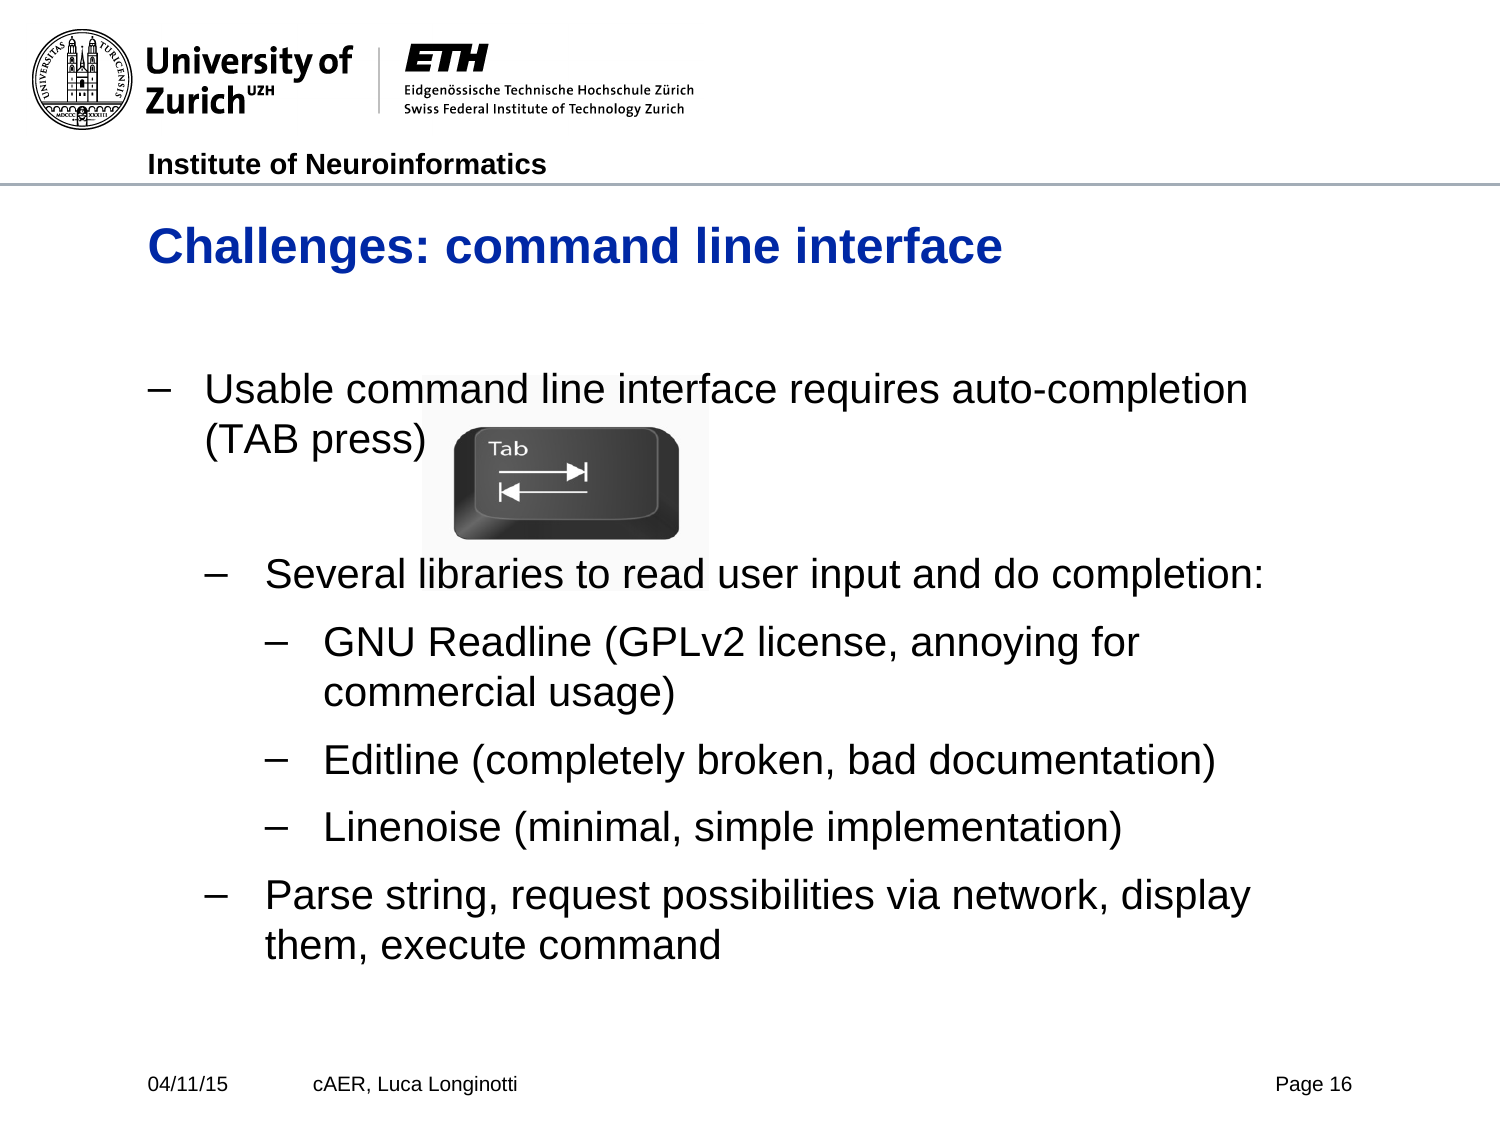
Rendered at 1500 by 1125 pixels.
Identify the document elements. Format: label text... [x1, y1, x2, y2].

list Usable command line interface requires auto-completion (TAB press) Several libraries to read user input and do completion: GNU Readline (GPLv2 license, annoying for commercial usage) Editline (completely broken, bad documentation) Linenoise (minimal, simple implementation) Parse string, request possibilities via network, display them, execute command [147, 361, 1353, 1015]
picture [26, 23, 704, 136]
title Challenges: command line interface [147, 208, 1353, 335]
